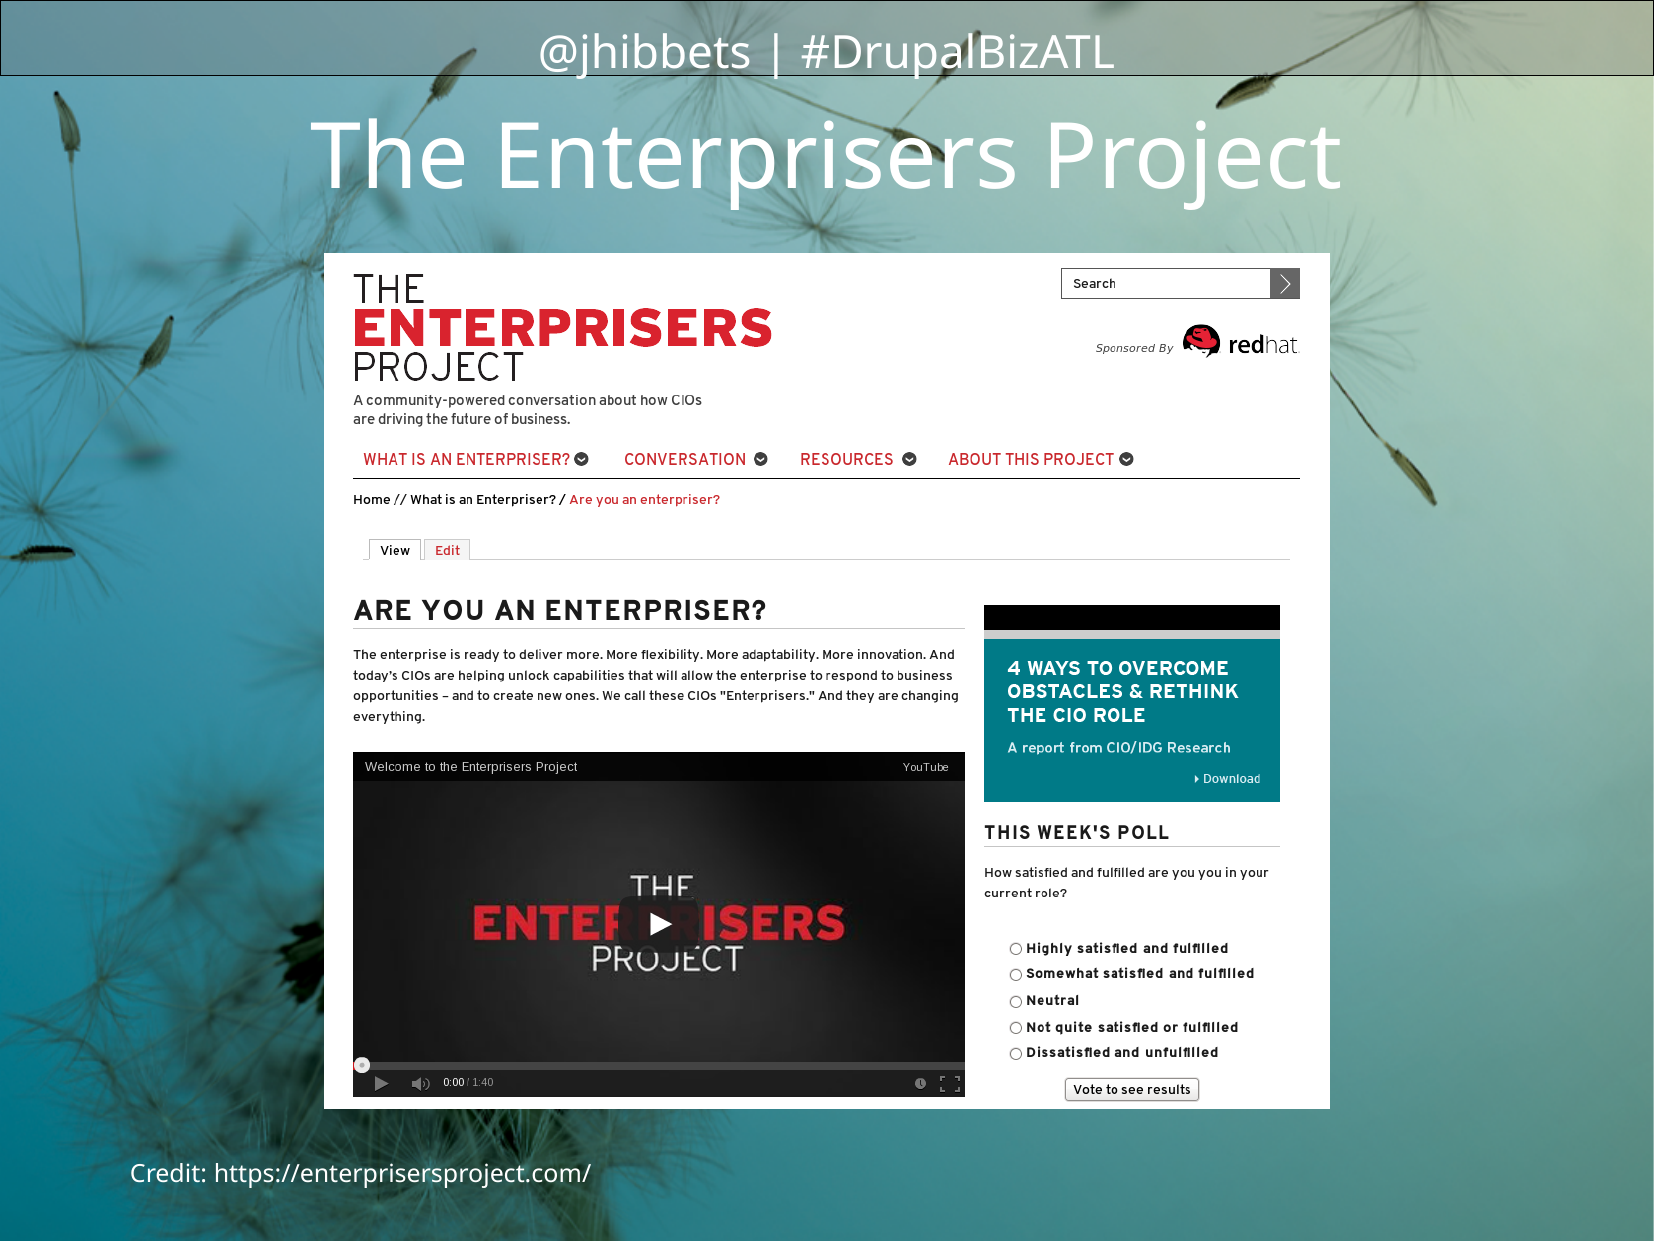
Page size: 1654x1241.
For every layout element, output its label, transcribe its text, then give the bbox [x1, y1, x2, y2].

picture [0, 76, 1654, 1241]
title The Enterprisers Project [82, 49, 1571, 257]
text_box Credit: https://enterprisersproject.com/ [115, 1148, 617, 1192]
